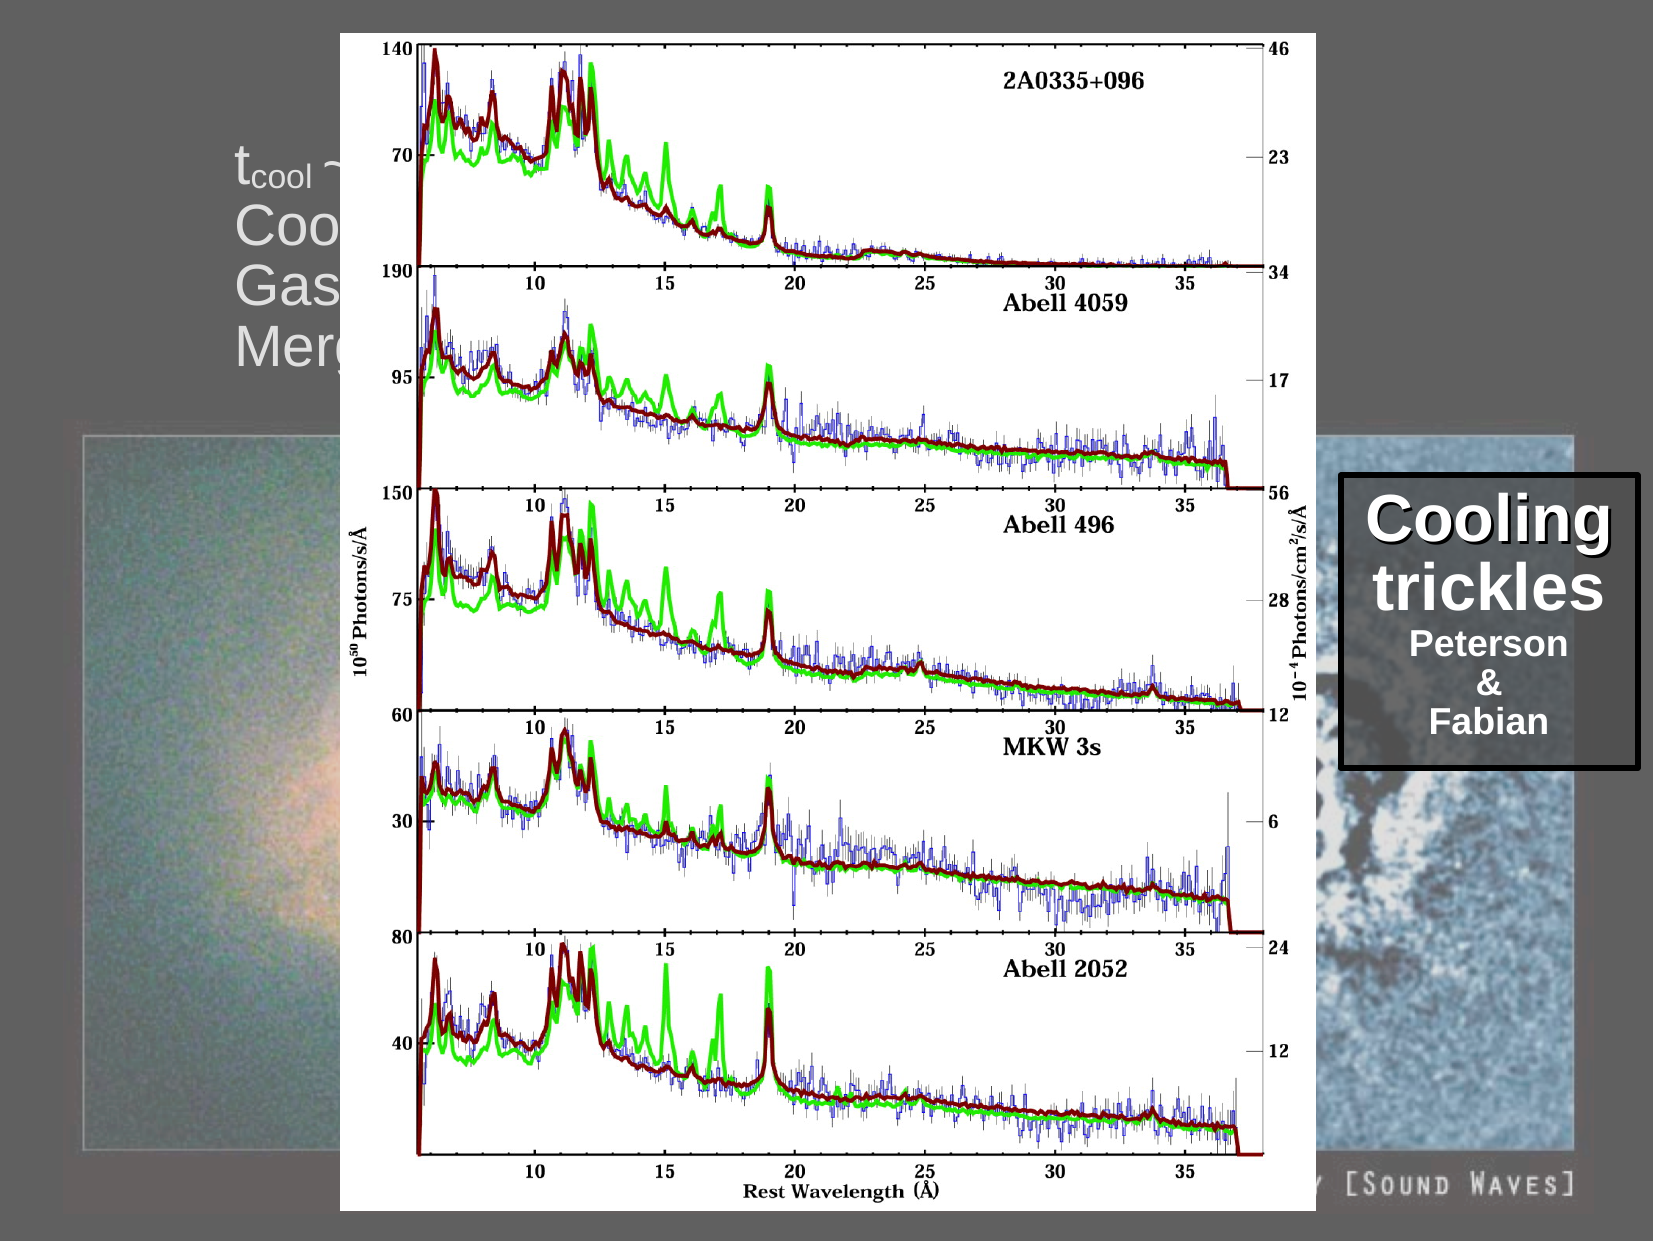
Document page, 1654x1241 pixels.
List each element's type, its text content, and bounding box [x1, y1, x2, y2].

picture [340, 33, 1316, 1211]
text_box Cooling trickles Peterson & Fabian [1340, 475, 1638, 769]
text_box [0, 0, 1653, 1241]
